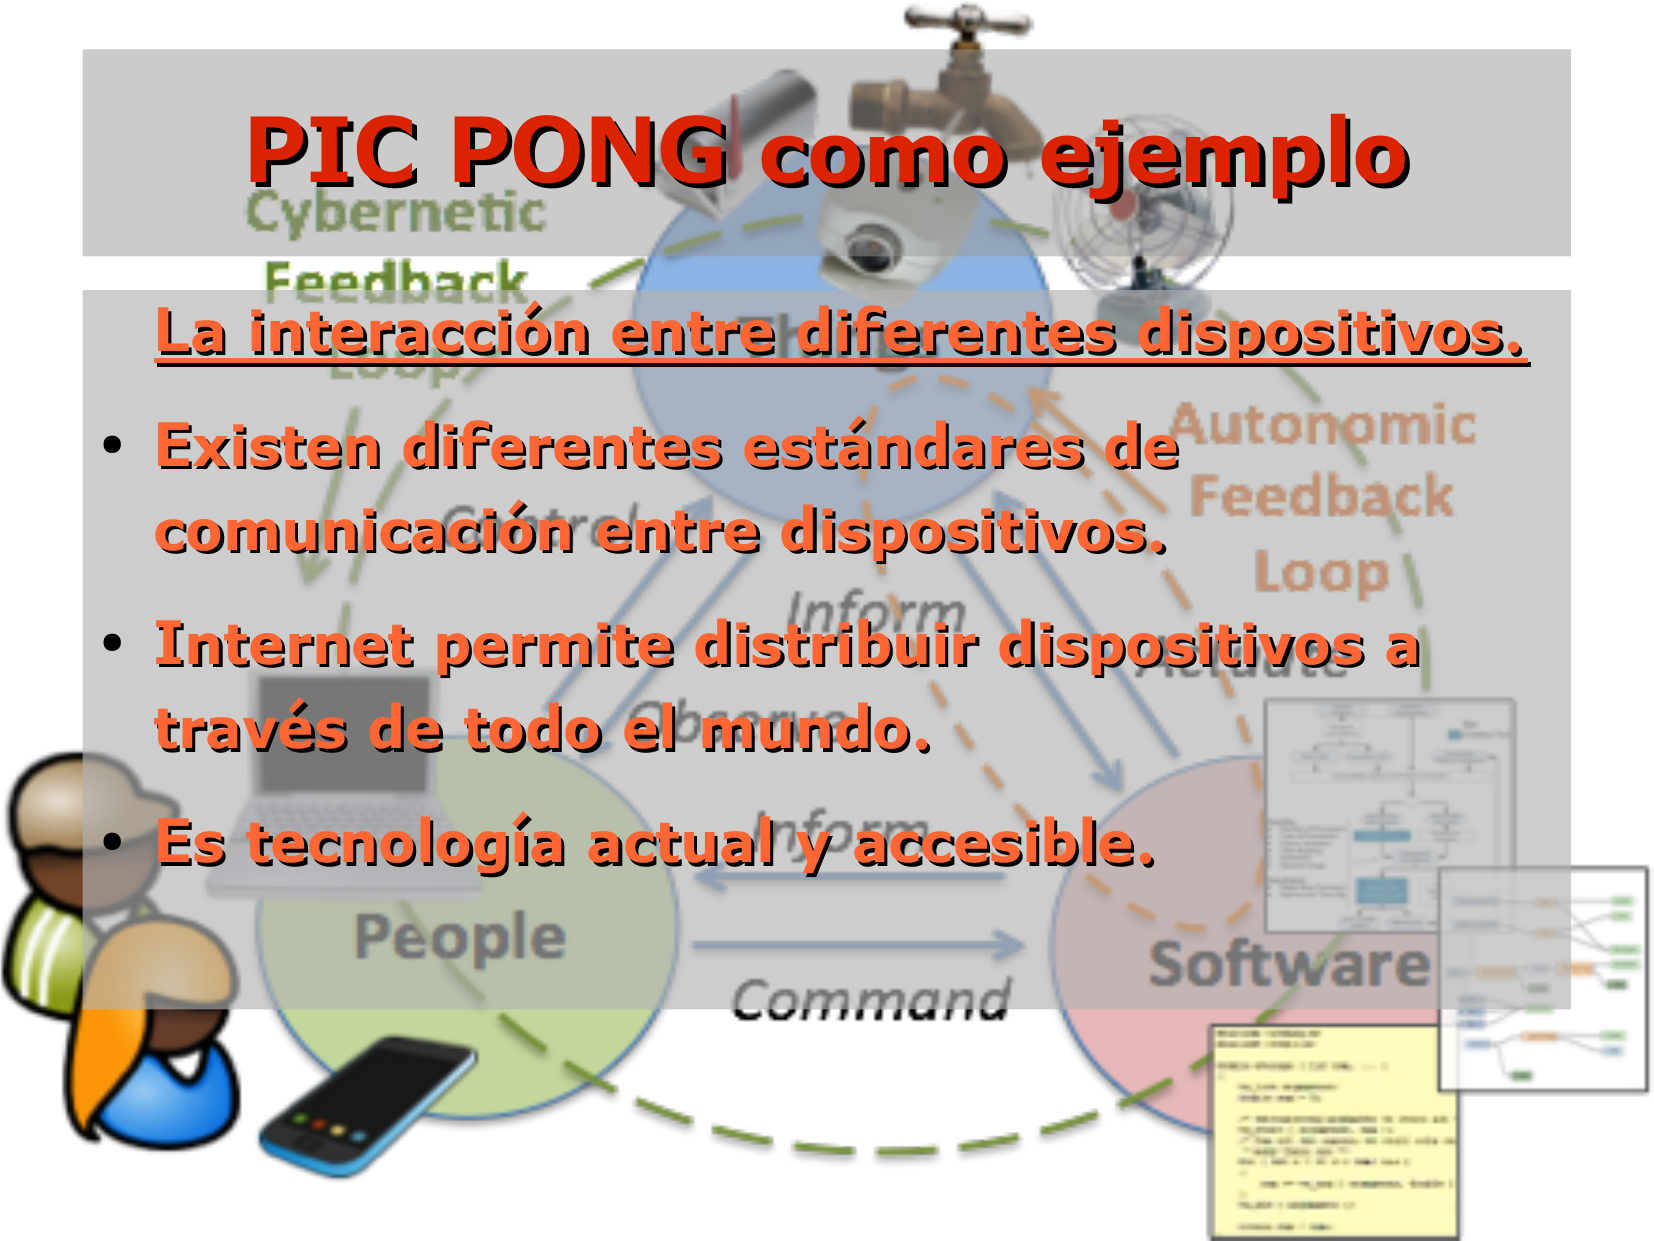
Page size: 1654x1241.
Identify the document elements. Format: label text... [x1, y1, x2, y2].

title PIC PONG como ejemplo [82, 49, 1571, 257]
list La interacción entre diferentes dispositivos. Existen diferentes estándares de comunicación entre dispositivos. Internet permite distribuir dispositivos a través de todo el mundo. Es tecnología actual y accesible. [82, 290, 1571, 1010]
picture [0, 0, 1654, 1241]
